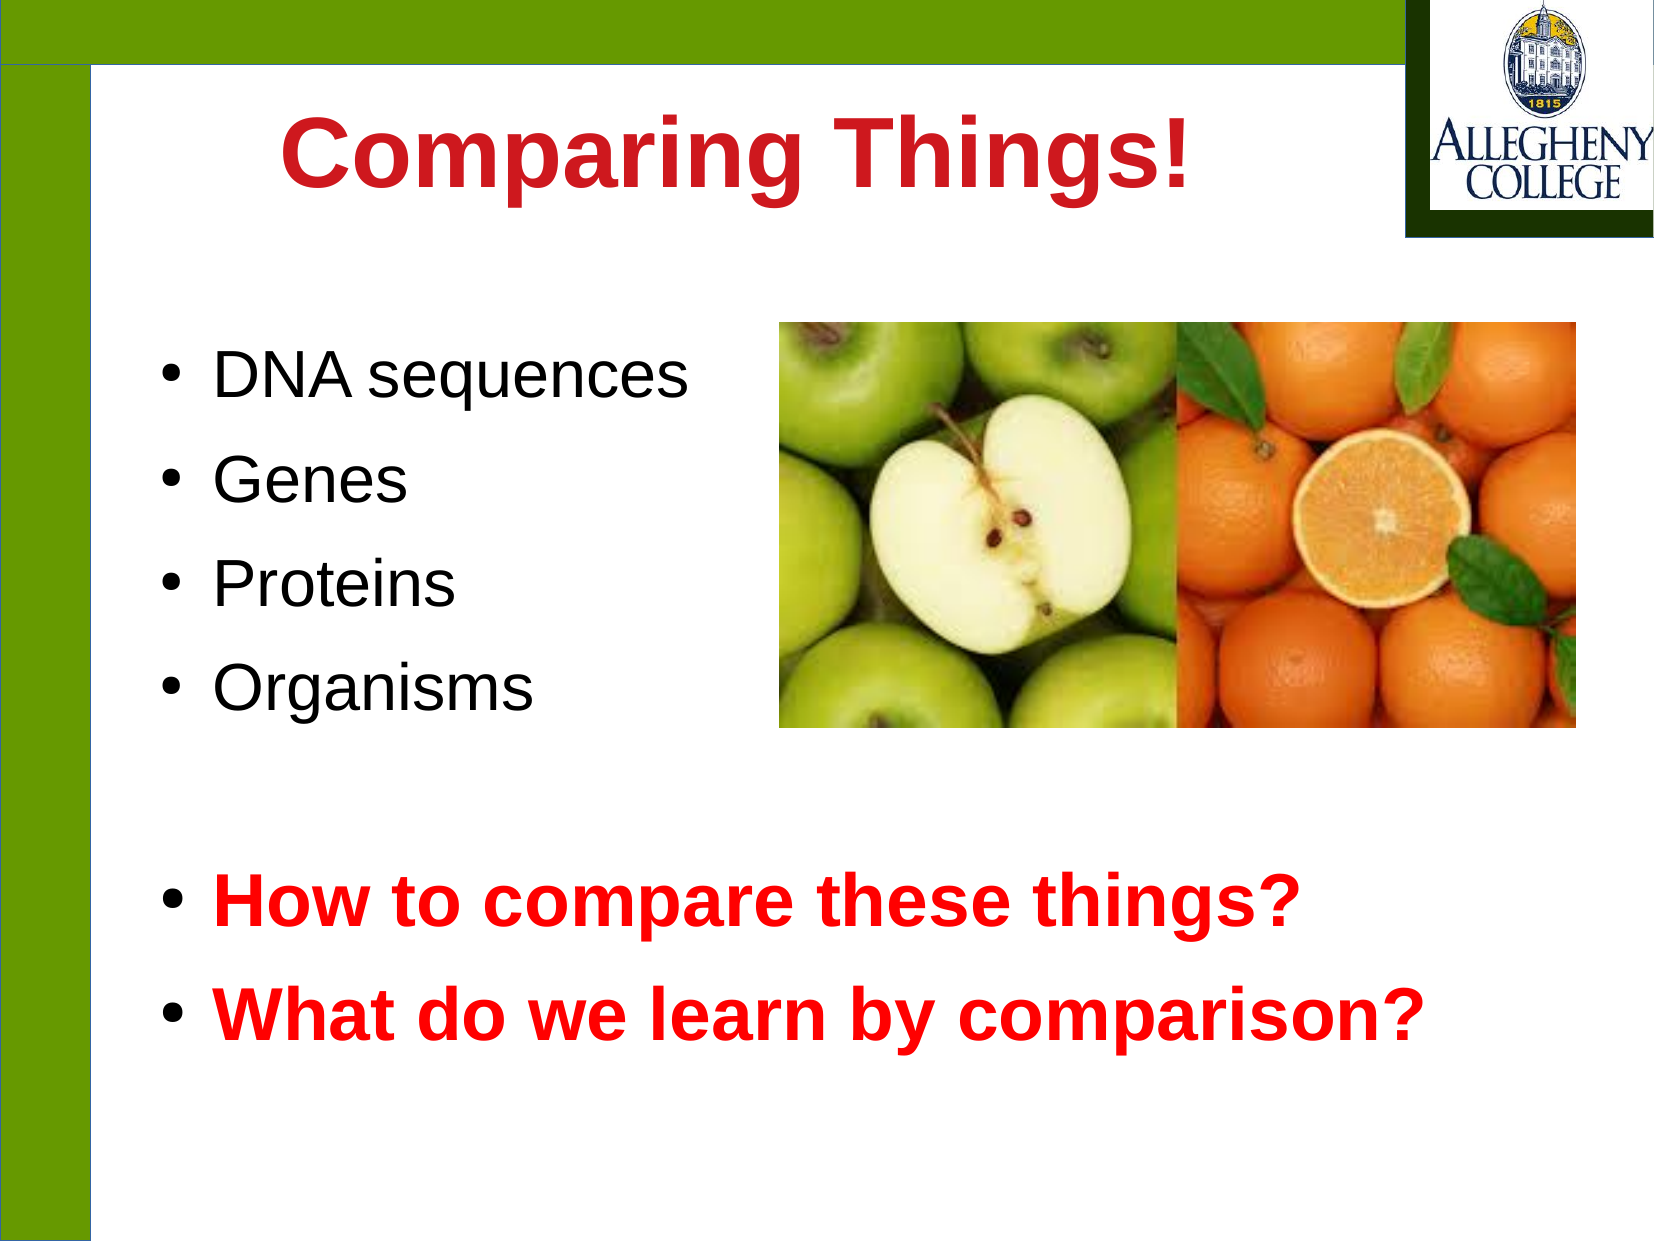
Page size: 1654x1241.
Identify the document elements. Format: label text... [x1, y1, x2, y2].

picture [1430, 0, 1654, 210]
text_box [0, 0, 1654, 1241]
title Comparing Things! [94, 65, 1380, 257]
picture [779, 322, 1576, 728]
list DNA sequences Genes Proteins Organisms How to compare these things? What do we learn by comparison? [141, 337, 1630, 1186]
